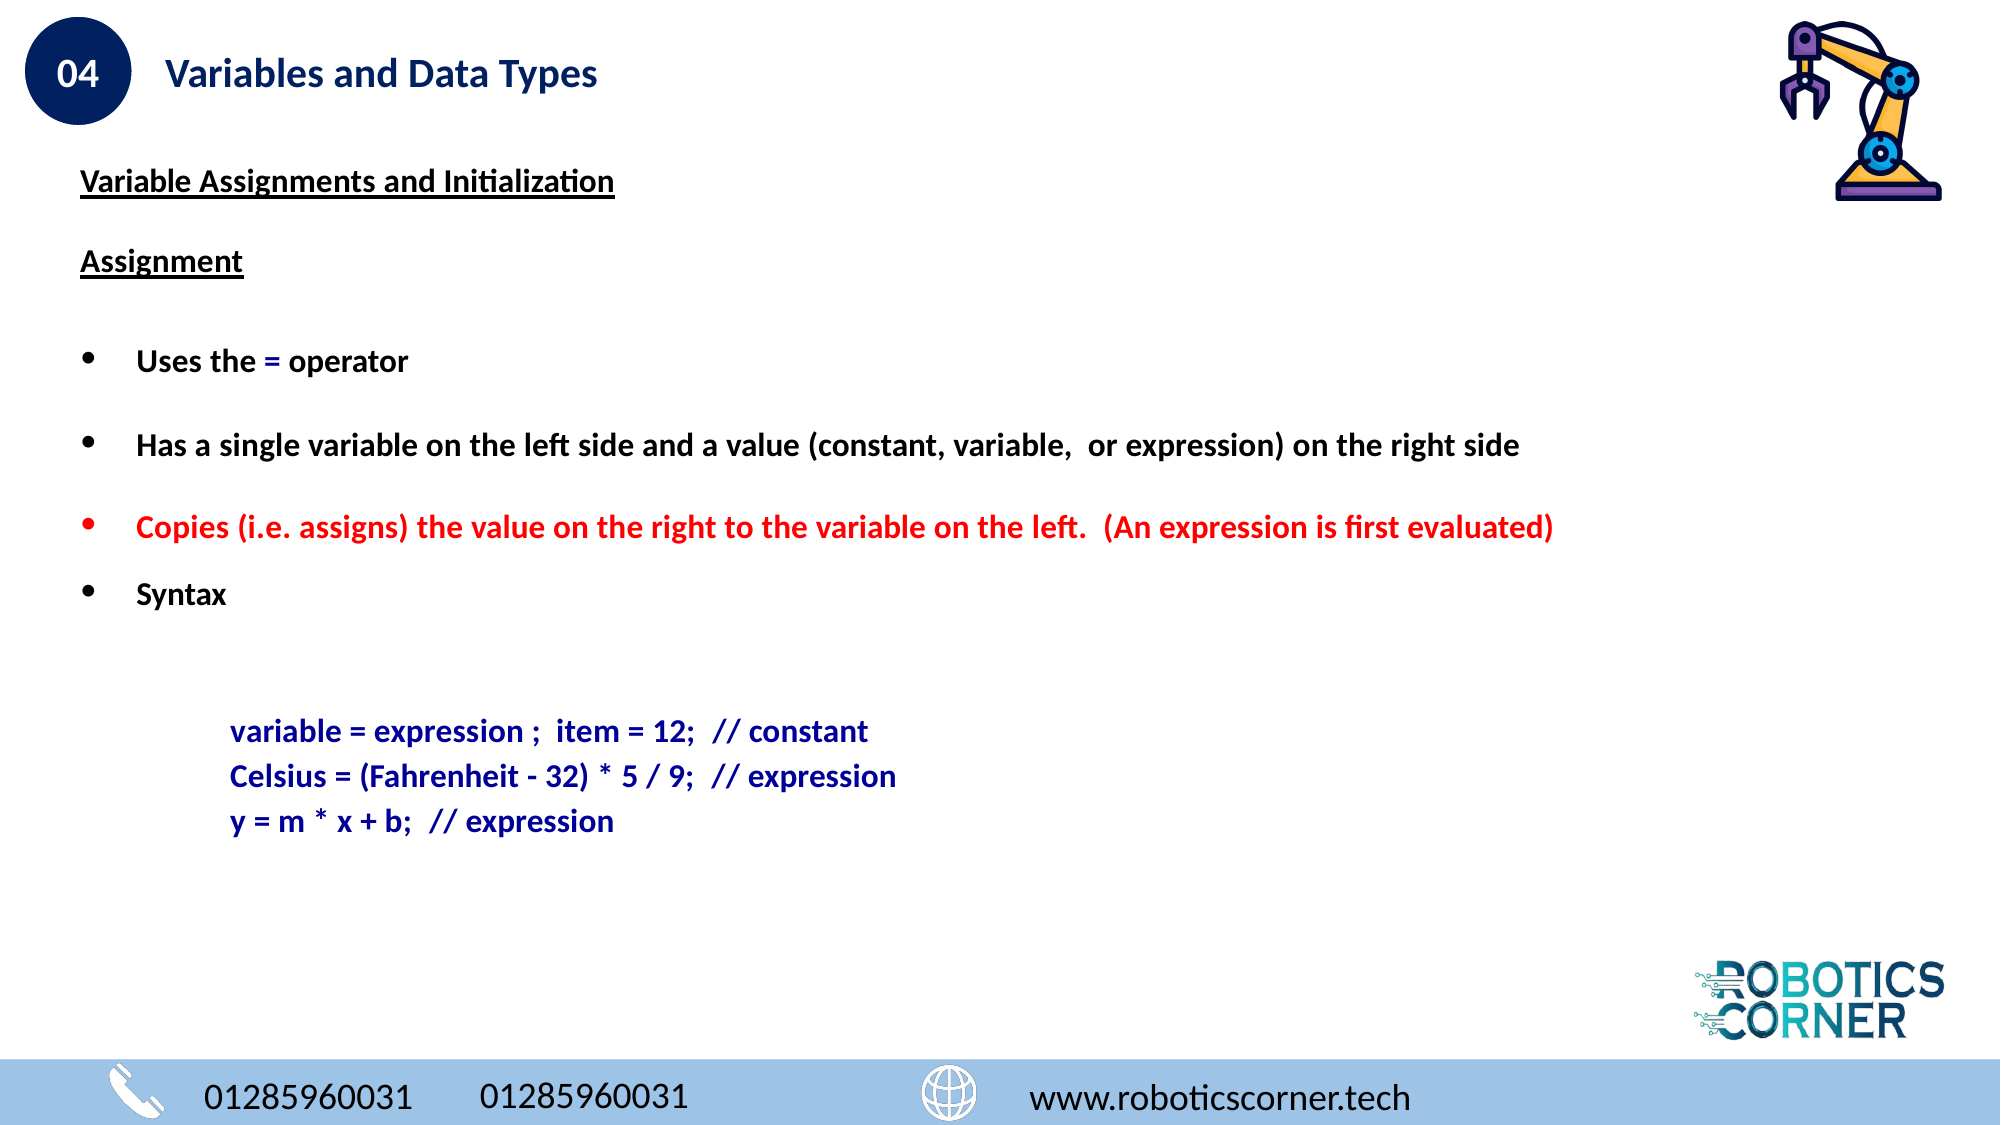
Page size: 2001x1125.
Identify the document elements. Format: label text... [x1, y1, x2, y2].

text_box 01285960031 [189, 1064, 495, 1125]
text_box 01285960031 [465, 1063, 811, 1124]
text_box [981, 1059, 2000, 1125]
picture [1680, 859, 1953, 1059]
picture [1771, 21, 1950, 156]
text_box [0, 1059, 915, 1125]
picture [1873, 145, 1888, 156]
picture [103, 1057, 170, 1124]
text_box Variables and Data Types [150, 38, 697, 103]
text_box 04 [22, 14, 134, 128]
text_box www.roboticscorner.tech [1014, 1065, 1531, 1125]
picture [915, 1059, 981, 1125]
text_box Variable Assignments and Initialization Assignment Uses the = operator Has a single variable on the left side and a value (constant, variable, or expression) on the right side Copies (i.e. assigns) the value on the right to the variable on the left. (An expression is first evaluated) Syntax variable = expression ; item = 12; // constant Celsius = (Fahrenheit - 32) * 5 / 9; // expression y = m * x + b; // expression [78, 156, 1965, 839]
